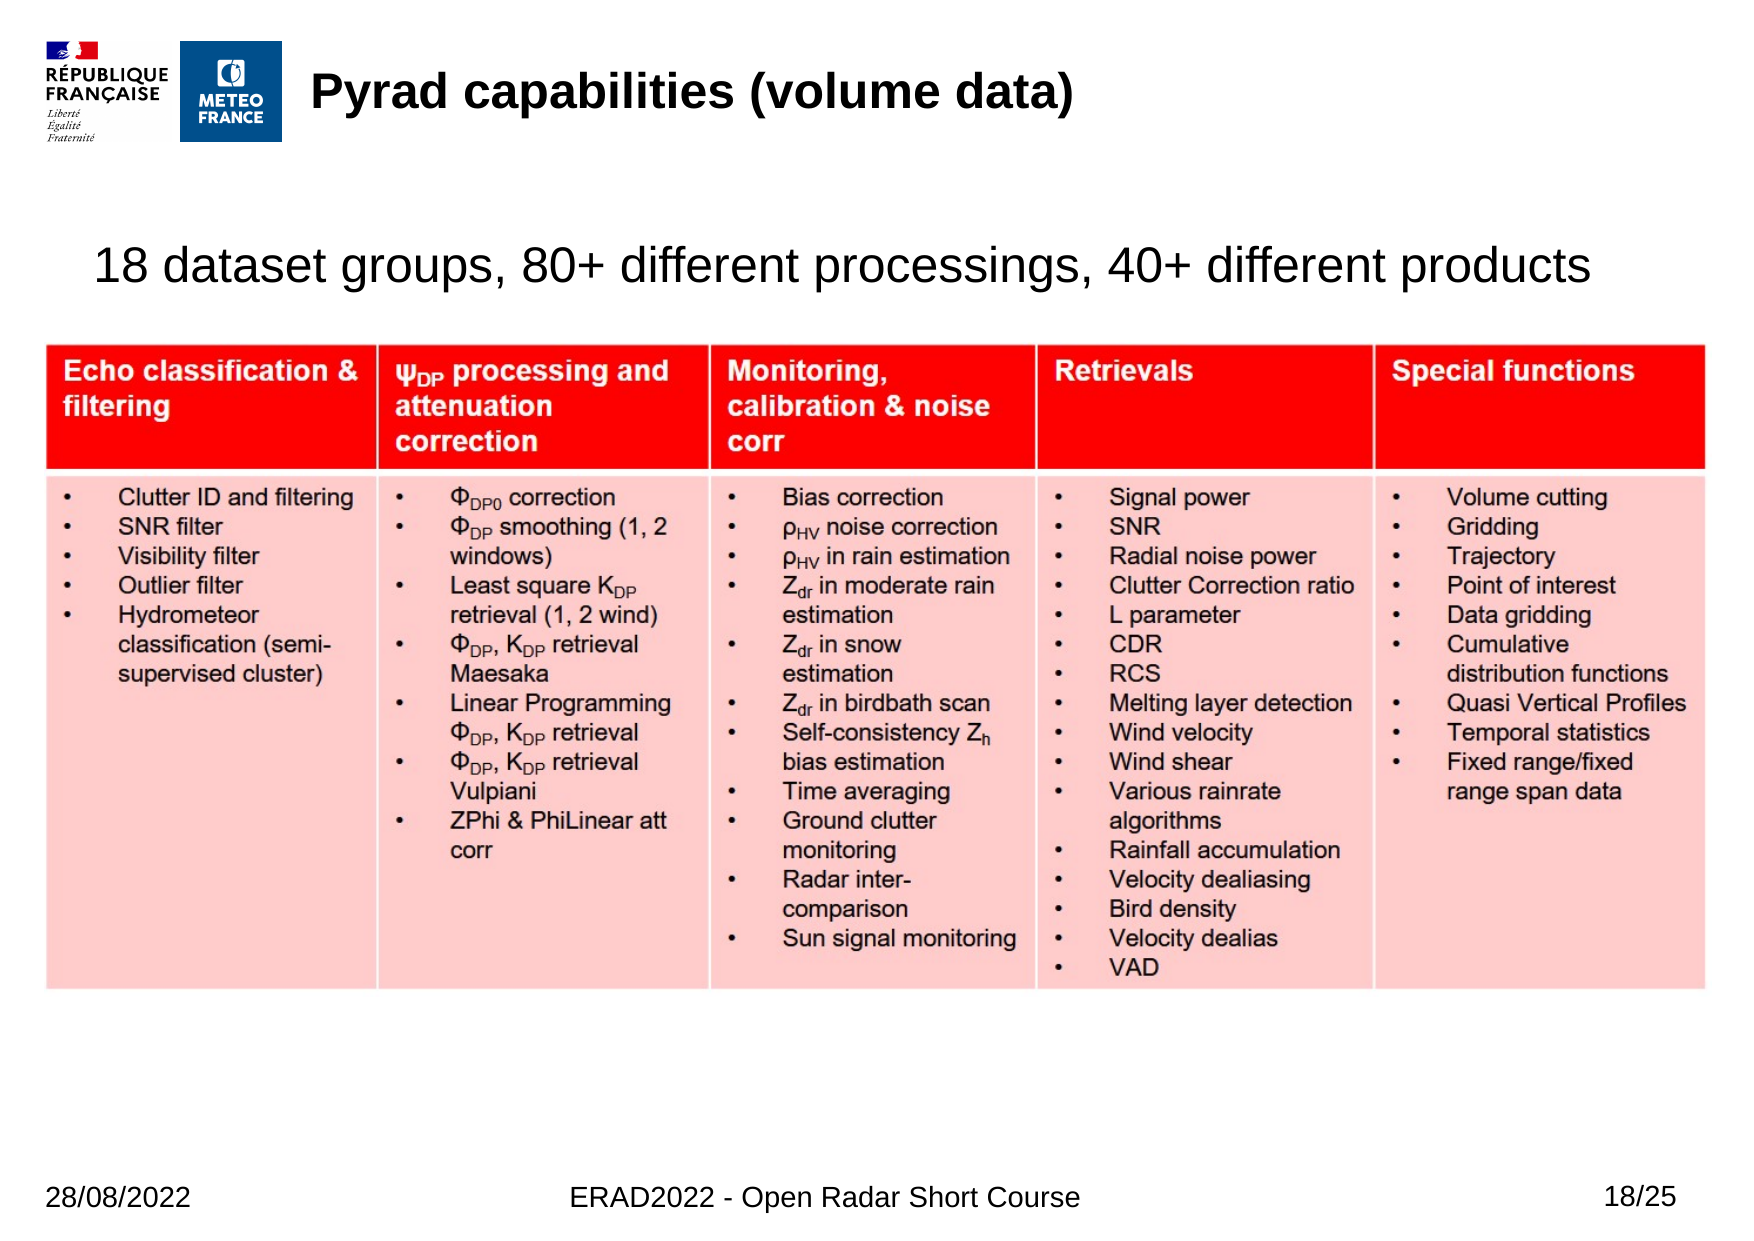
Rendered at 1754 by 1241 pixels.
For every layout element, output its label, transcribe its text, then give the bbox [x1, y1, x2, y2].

title Pyrad capabilities (volume data) [310, 40, 1697, 142]
text_box 18 dataset groups, 80+ different processings, 40+ different products [78, 224, 1622, 300]
picture [180, 41, 282, 142]
picture [46, 41, 172, 142]
picture [44, 300, 1712, 1118]
